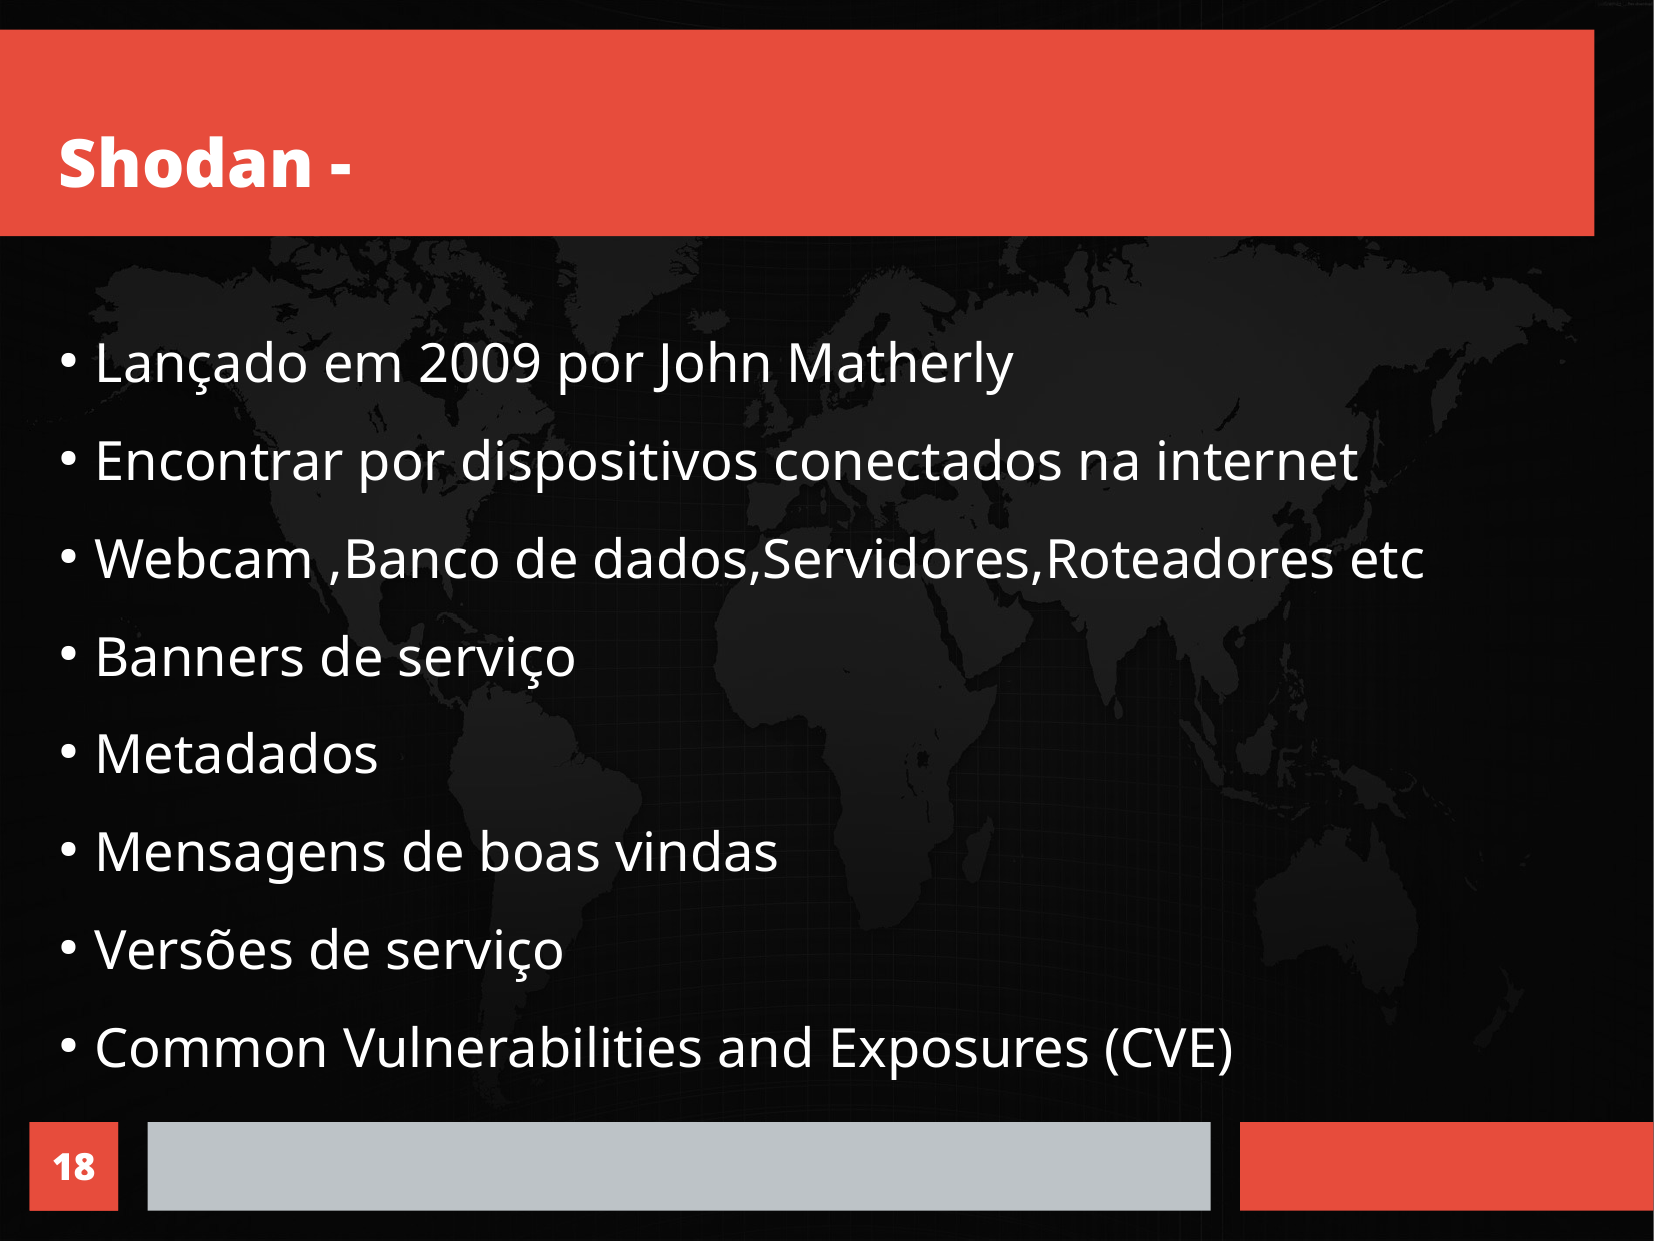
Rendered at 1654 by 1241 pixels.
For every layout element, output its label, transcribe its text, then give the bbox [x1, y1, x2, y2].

list Lançado em 2009 por John Matherly Encontrar por dispositivos conectados na internet Webcam ,Banco de dados,Servidores,Roteadores etc Banners de serviço Metadados Mensagens de boas vindas Versões de serviço Common Vulnerabilities and Exposures (CVE) [59, 324, 1565, 1093]
picture [0, 0, 1654, 1241]
title Shodan - [59, 59, 1595, 207]
